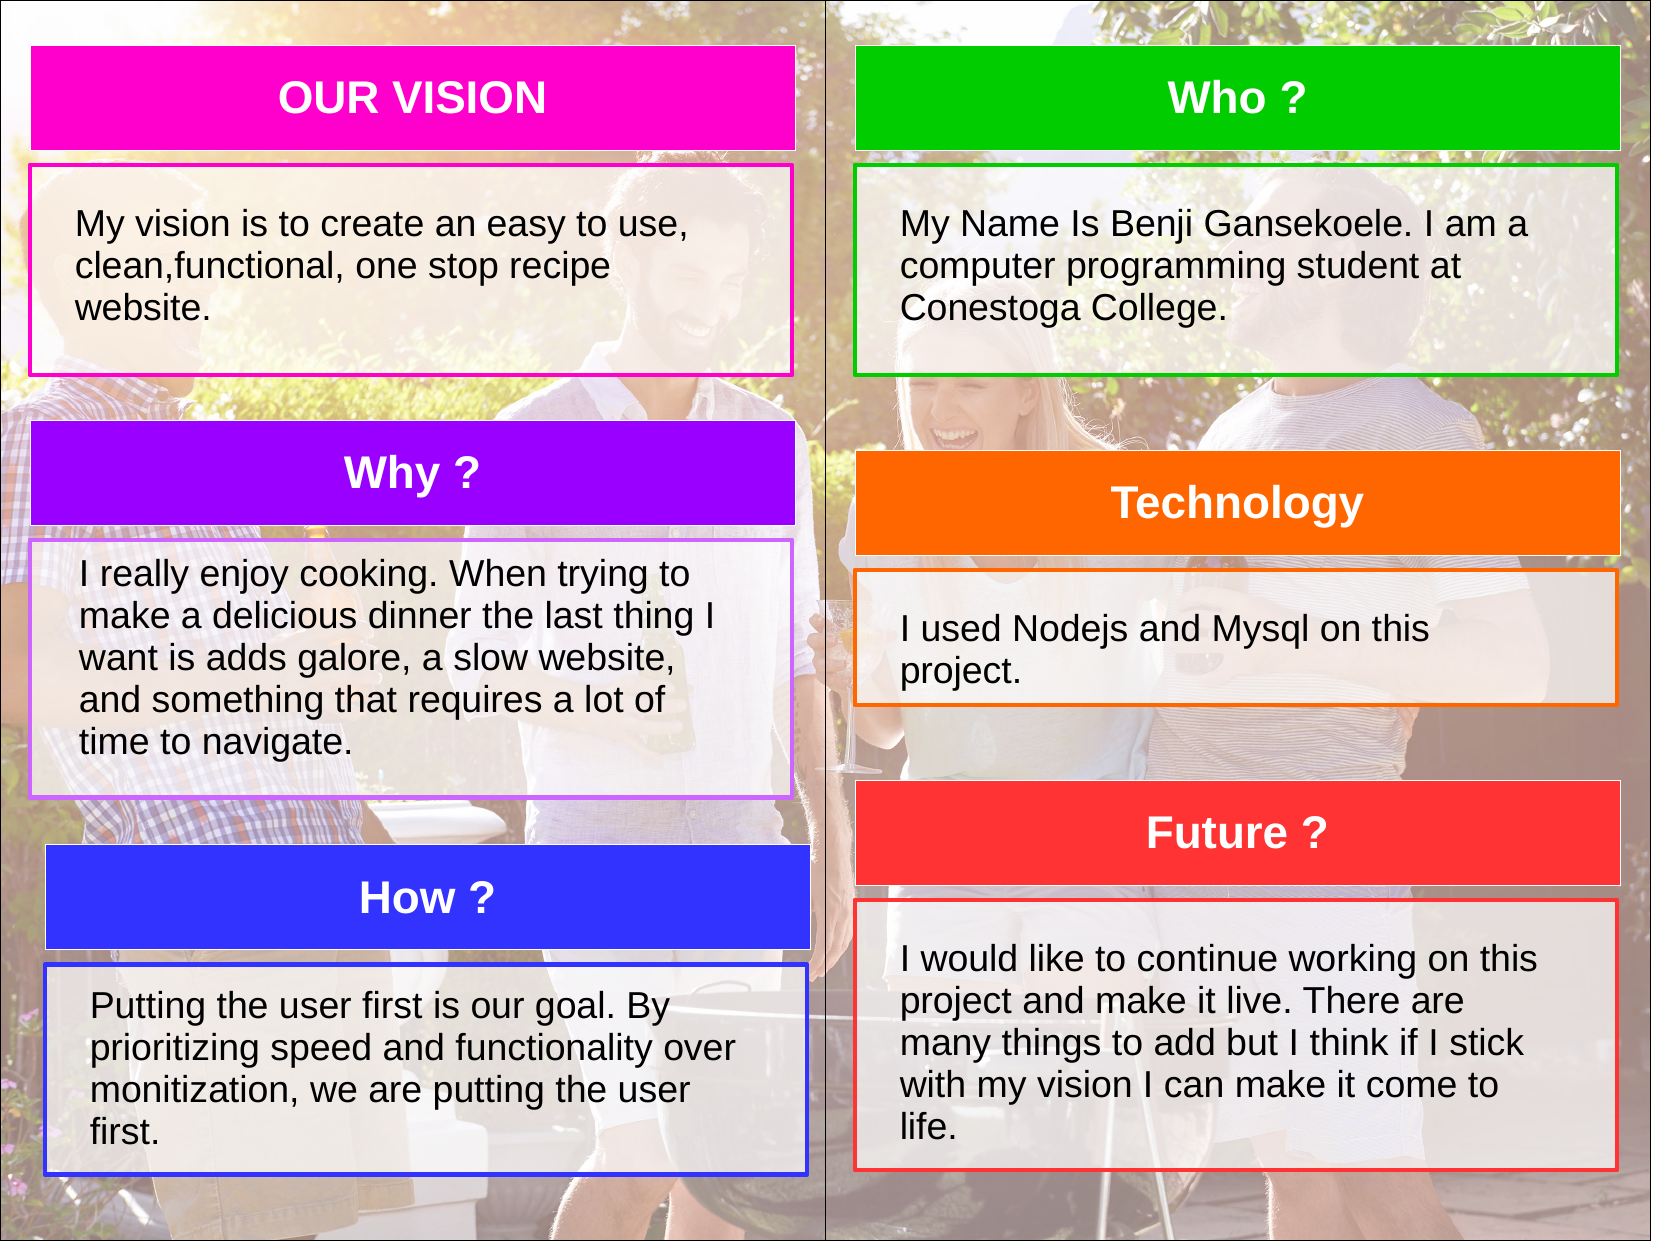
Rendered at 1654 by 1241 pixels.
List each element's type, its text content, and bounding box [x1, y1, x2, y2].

text_box My Name Is Benji Gansekoele. I am a computer programming student at Conestoga College. [885, 195, 1576, 336]
text_box I really enjoy cooking. When trying to make a delicious dinner the last thing I want is adds galore, a slow website, and something that requires a lot of time to navigate. [64, 545, 755, 770]
text_box Putting the user first is our goal. By prioritizing speed and functionality over monitization, we are putting the user first. [75, 977, 766, 1160]
text_box Why ? [30, 420, 796, 526]
text_box Future ? [855, 780, 1621, 886]
text_box How ? [45, 844, 811, 950]
text_box Technology [855, 450, 1621, 556]
text_box [0, 0, 1651, 1241]
text_box I would like to continue working on this project and make it live. There are many things to add but I think if I stick with my vision I can make it come to life. [885, 930, 1576, 1155]
text_box Who ? [855, 45, 1621, 151]
text_box OUR VISION [30, 45, 796, 151]
text_box My vision is to create an easy to use, clean,functional, one stop recipe website. [60, 195, 751, 336]
text_box I used Nodejs and Mysql on this project. [885, 600, 1576, 699]
